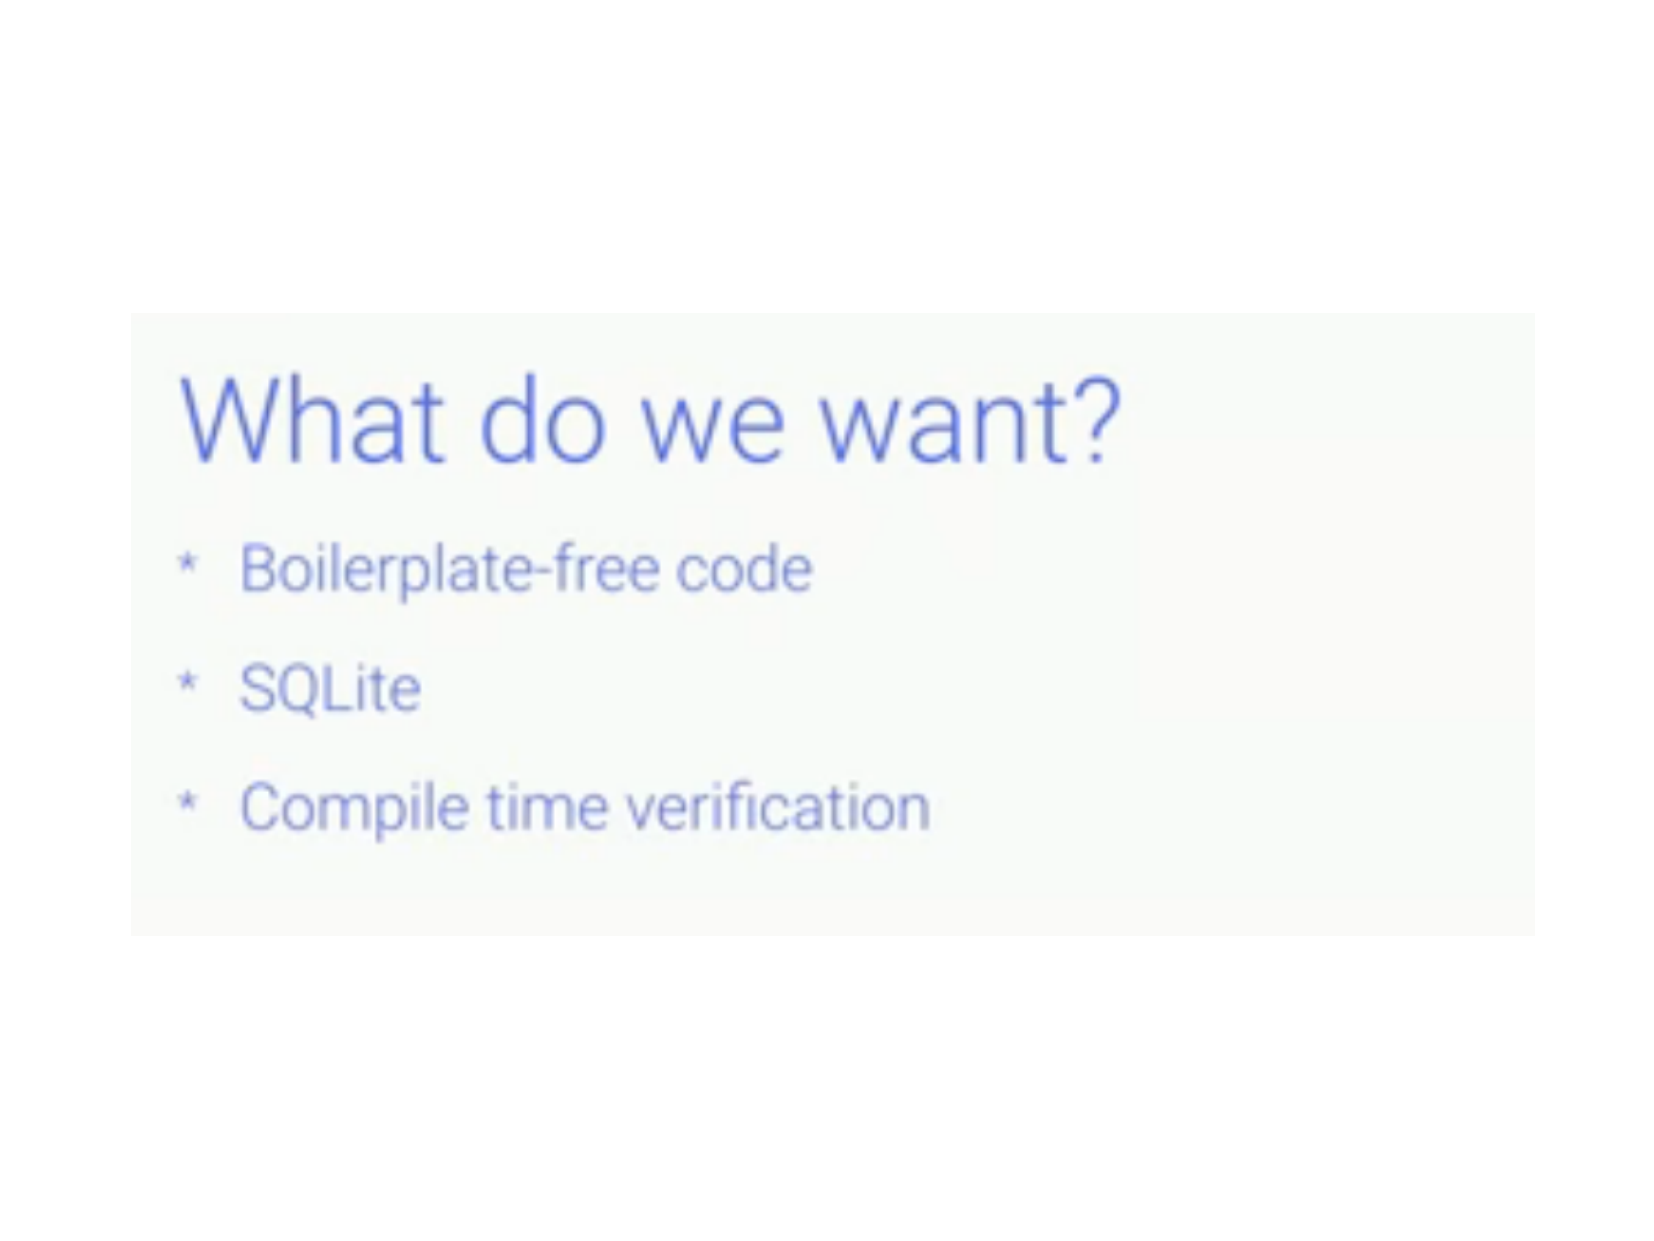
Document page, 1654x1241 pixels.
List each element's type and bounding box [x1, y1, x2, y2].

picture [131, 313, 1535, 936]
